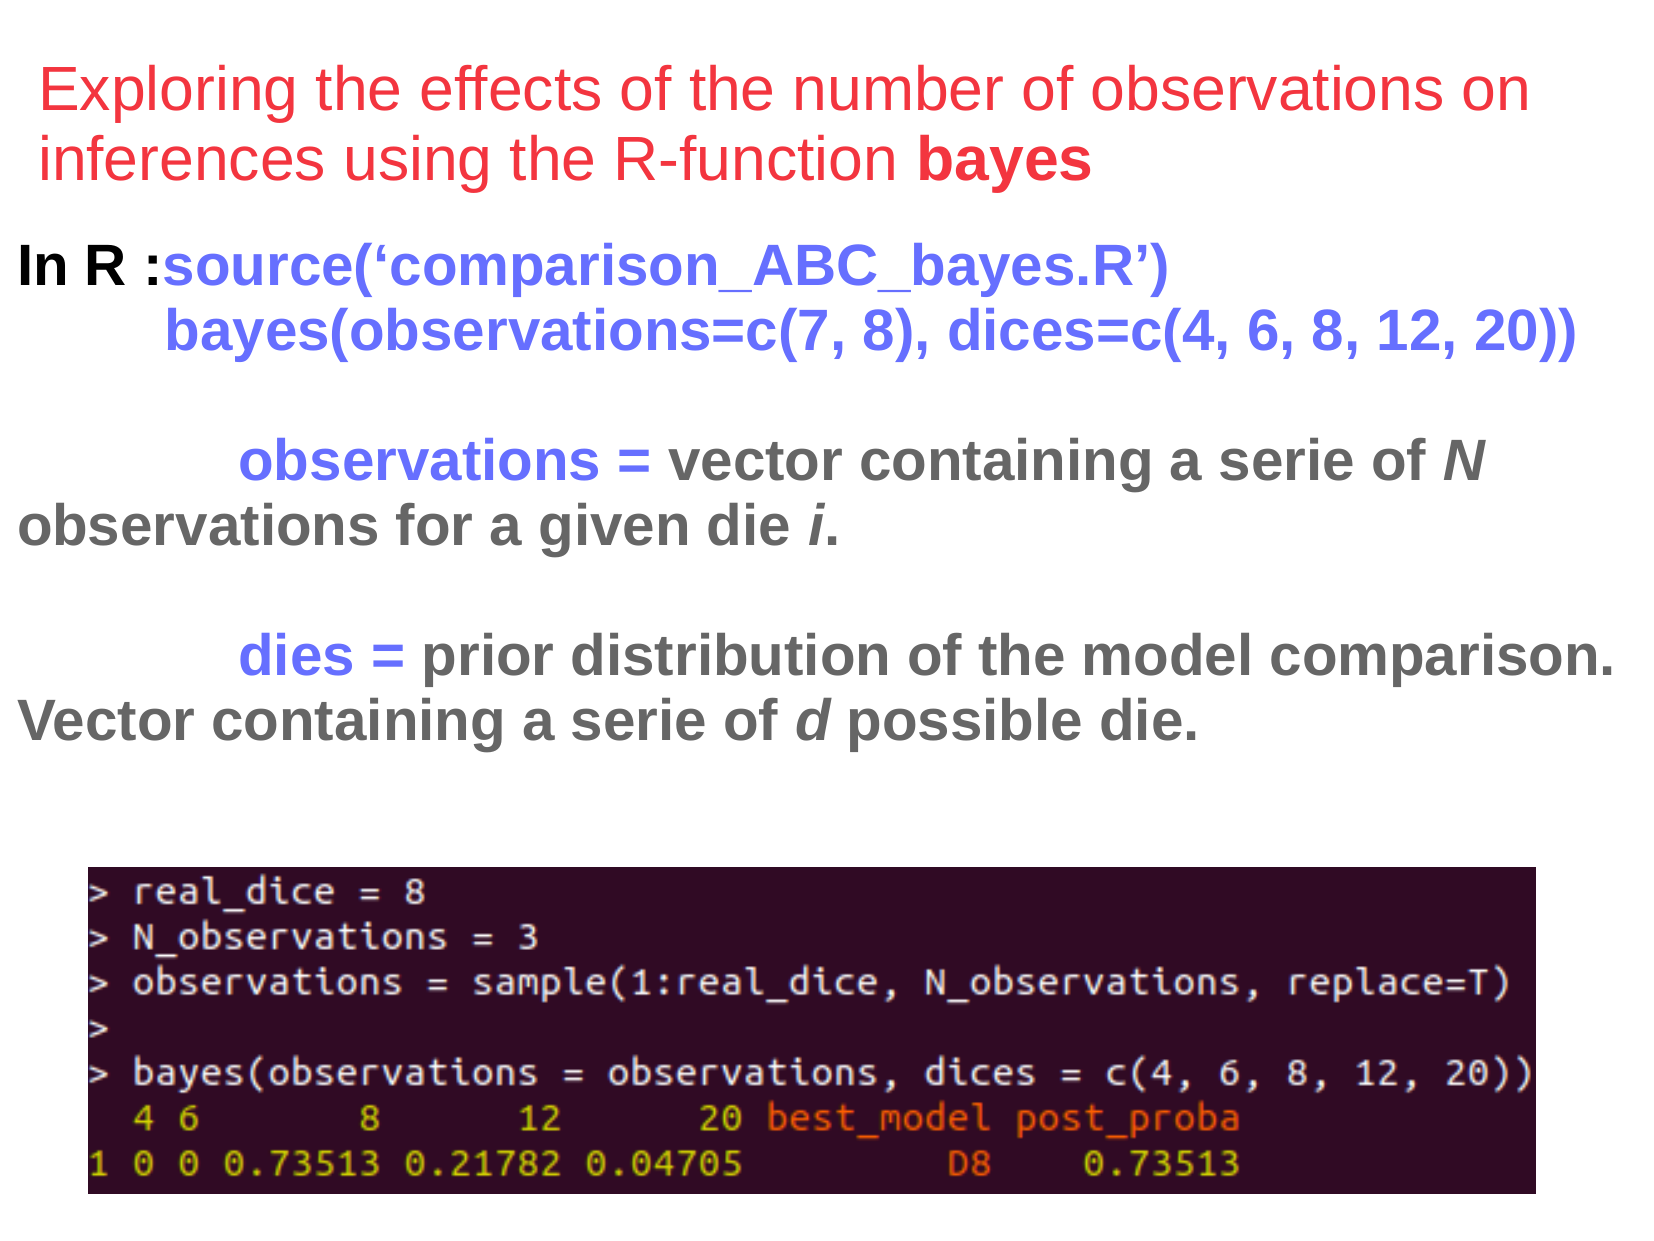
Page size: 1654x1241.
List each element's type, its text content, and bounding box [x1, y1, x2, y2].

text_box In R :source(‘comparison_ABC_bayes.R’) bayes(observations=c(7, 8), dices=c(4, 6, 8, 12, 20)) observations = vector containing a serie of N observations for a given die i. dies = prior distribution of the model comparison. Vector containing a serie of d possible die. [2, 225, 1650, 826]
picture [88, 867, 1536, 1194]
text_box Exploring the effects of the number of observations on inferences using the R-function bayes [23, 46, 1647, 201]
